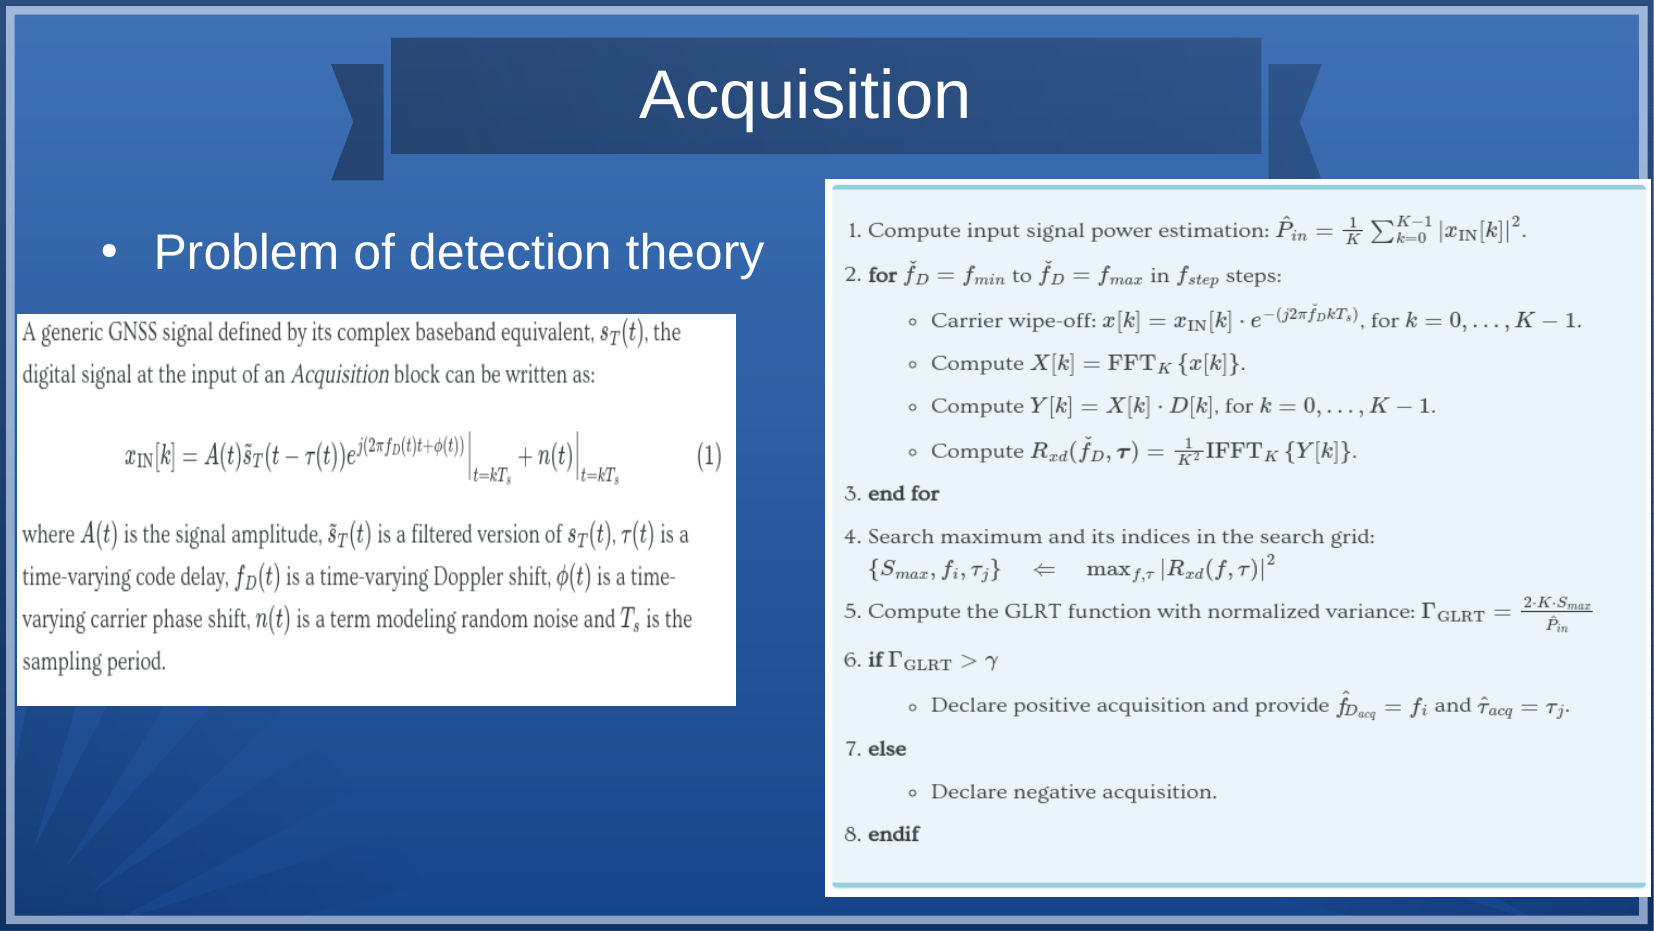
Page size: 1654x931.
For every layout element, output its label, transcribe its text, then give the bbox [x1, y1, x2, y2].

picture [17, 314, 736, 706]
picture [825, 179, 1651, 897]
list Problem of detection theory [82, 224, 825, 848]
title Acquisition [389, 35, 1264, 154]
